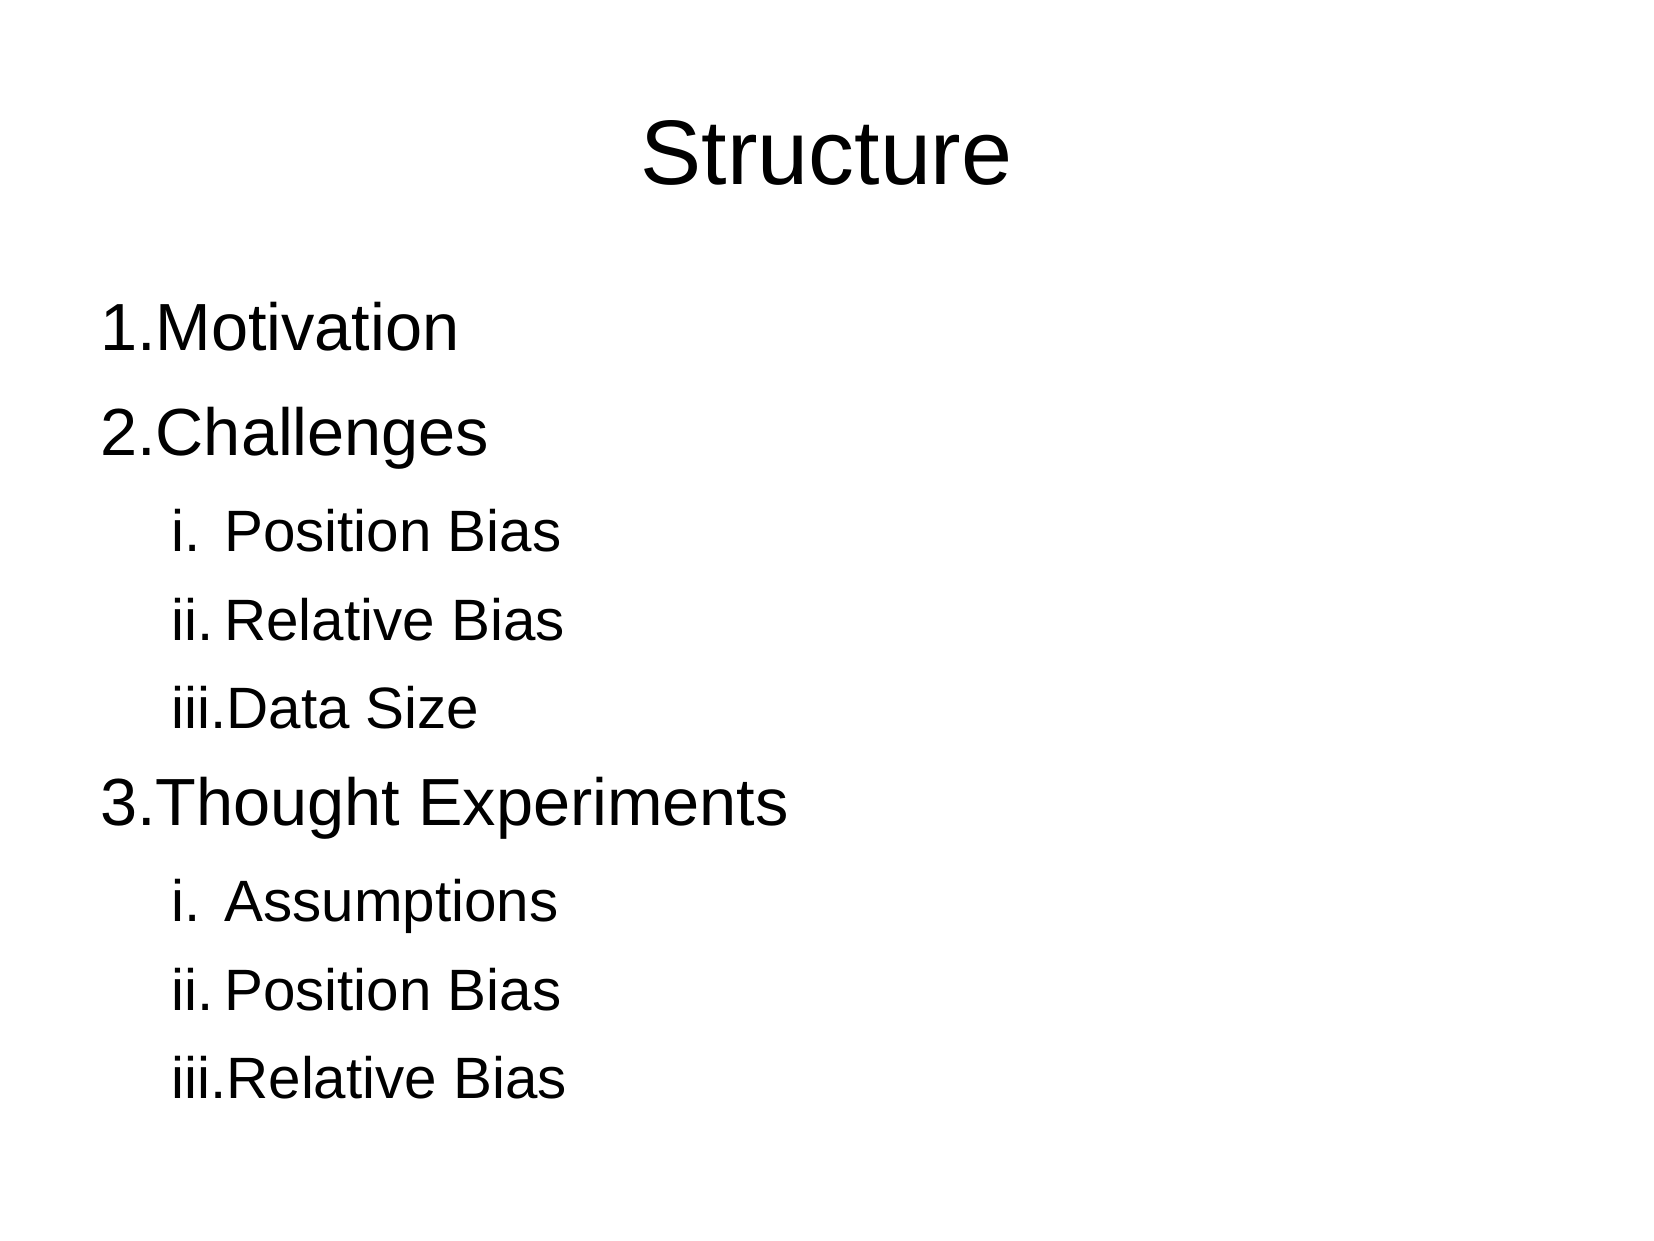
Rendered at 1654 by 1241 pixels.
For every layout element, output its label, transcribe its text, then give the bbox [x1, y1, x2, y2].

title Structure [82, 49, 1571, 257]
list Motivation Challenges Position Bias Relative Bias Data Size Thought Experiments Assumptions Position Bias Relative Bias [82, 290, 1571, 1111]
